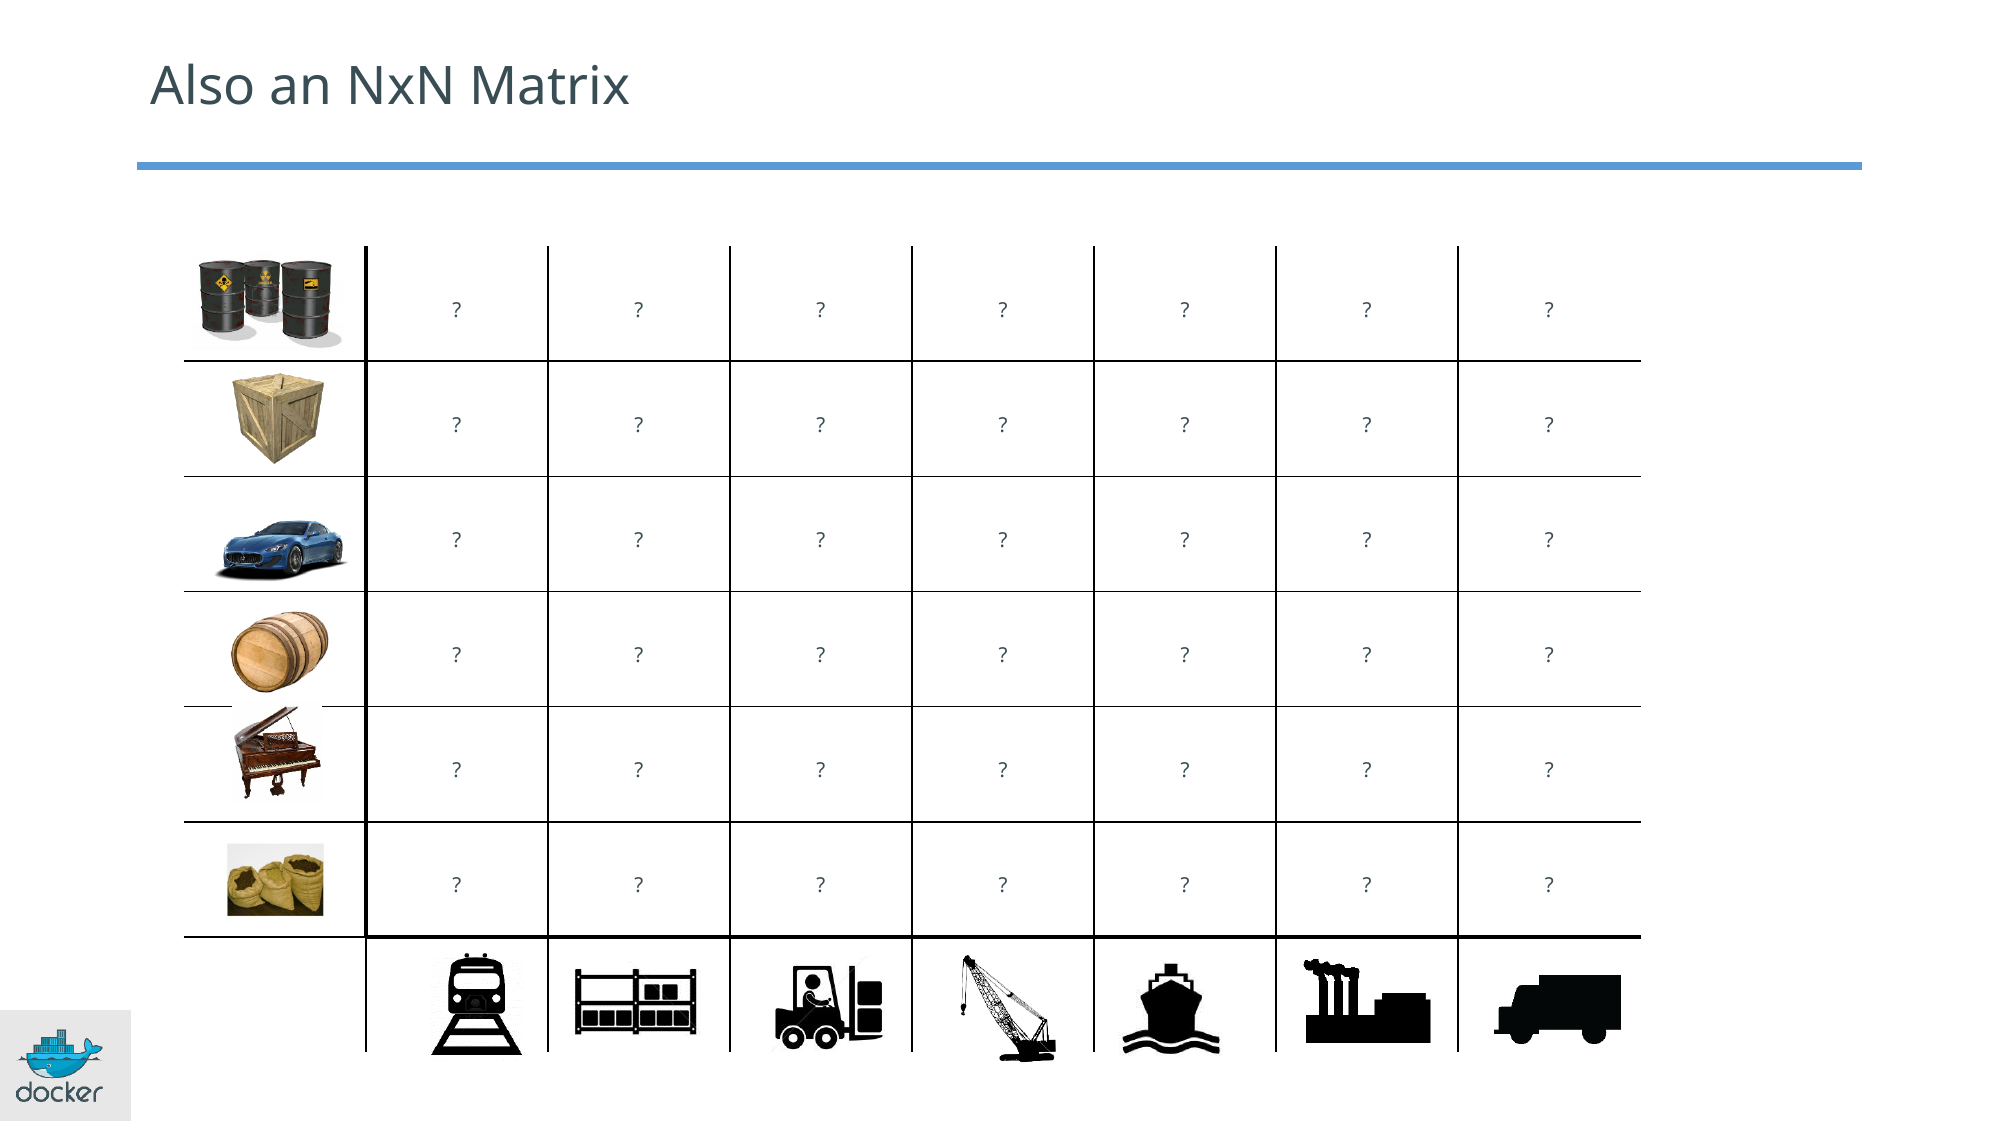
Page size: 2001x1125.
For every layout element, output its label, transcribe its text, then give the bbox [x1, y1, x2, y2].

table_cell ? [1277, 477, 1457, 591]
table_cell ? [549, 592, 729, 706]
picture [209, 496, 351, 588]
table_cell [184, 362, 364, 476]
table_cell ? [1095, 707, 1275, 821]
table_cell ? [1459, 477, 1641, 591]
table_cell ? [1459, 592, 1641, 706]
table_cell [184, 592, 364, 706]
table_cell [367, 939, 547, 1052]
table_cell ? [1095, 592, 1275, 706]
table_cell ? [731, 823, 911, 935]
picture [954, 951, 1062, 1066]
picture [1494, 975, 1621, 1044]
table_cell [1459, 939, 1641, 1052]
table_cell ? [368, 362, 547, 476]
table_cell ? [549, 477, 729, 591]
table_cell ? [368, 707, 547, 821]
table_cell ? [913, 362, 1093, 476]
table_header ? [1095, 246, 1275, 360]
table_header ? [368, 246, 547, 360]
table_cell ? [549, 707, 729, 821]
table_cell ? [1277, 592, 1457, 706]
table_header [184, 246, 364, 360]
table_cell ? [1277, 823, 1457, 935]
table_cell ? [1459, 823, 1641, 935]
picture [771, 955, 898, 1057]
table_cell [549, 939, 729, 1052]
table_cell ? [1095, 823, 1275, 935]
picture [1303, 959, 1433, 1043]
table_cell ? [1095, 362, 1275, 476]
table_cell ? [1459, 707, 1641, 821]
table_header ? [913, 246, 1093, 360]
picture [232, 373, 324, 464]
table_cell ? [1277, 362, 1457, 476]
picture [566, 959, 701, 1038]
table_cell [731, 939, 911, 1052]
table_cell ? [731, 362, 911, 476]
picture [428, 951, 525, 1062]
title Also an NxN Matrix [135, 29, 1861, 139]
table_cell ? [913, 477, 1093, 591]
table_header ? [549, 246, 729, 360]
table_cell ? [549, 823, 729, 935]
table_cell ? [368, 592, 547, 706]
table_cell ? [731, 592, 911, 706]
table_cell [184, 707, 364, 821]
table_cell [913, 939, 1093, 1052]
picture [222, 826, 328, 933]
picture [1118, 957, 1224, 1062]
table_cell ? [549, 362, 729, 476]
table_cell ? [913, 707, 1093, 821]
table_cell ? [731, 707, 911, 821]
picture [217, 599, 343, 803]
table_header ? [731, 246, 911, 360]
table_cell ? [368, 477, 547, 591]
table_header ? [1459, 246, 1641, 360]
table_cell ? [1277, 707, 1457, 821]
picture [192, 249, 343, 350]
table_cell ? [1459, 362, 1641, 476]
table_cell ? [1095, 477, 1275, 591]
table_cell ? [731, 477, 911, 591]
picture [0, 1010, 131, 1121]
table_cell [1095, 939, 1275, 1052]
table_cell [184, 938, 365, 1052]
table_cell ? [913, 823, 1093, 935]
table_cell [1277, 939, 1457, 1052]
table_header ? [1277, 246, 1457, 360]
table_cell ? [913, 592, 1093, 706]
table_cell [184, 823, 364, 936]
table_cell [184, 477, 364, 591]
table_cell ? [368, 823, 547, 935]
